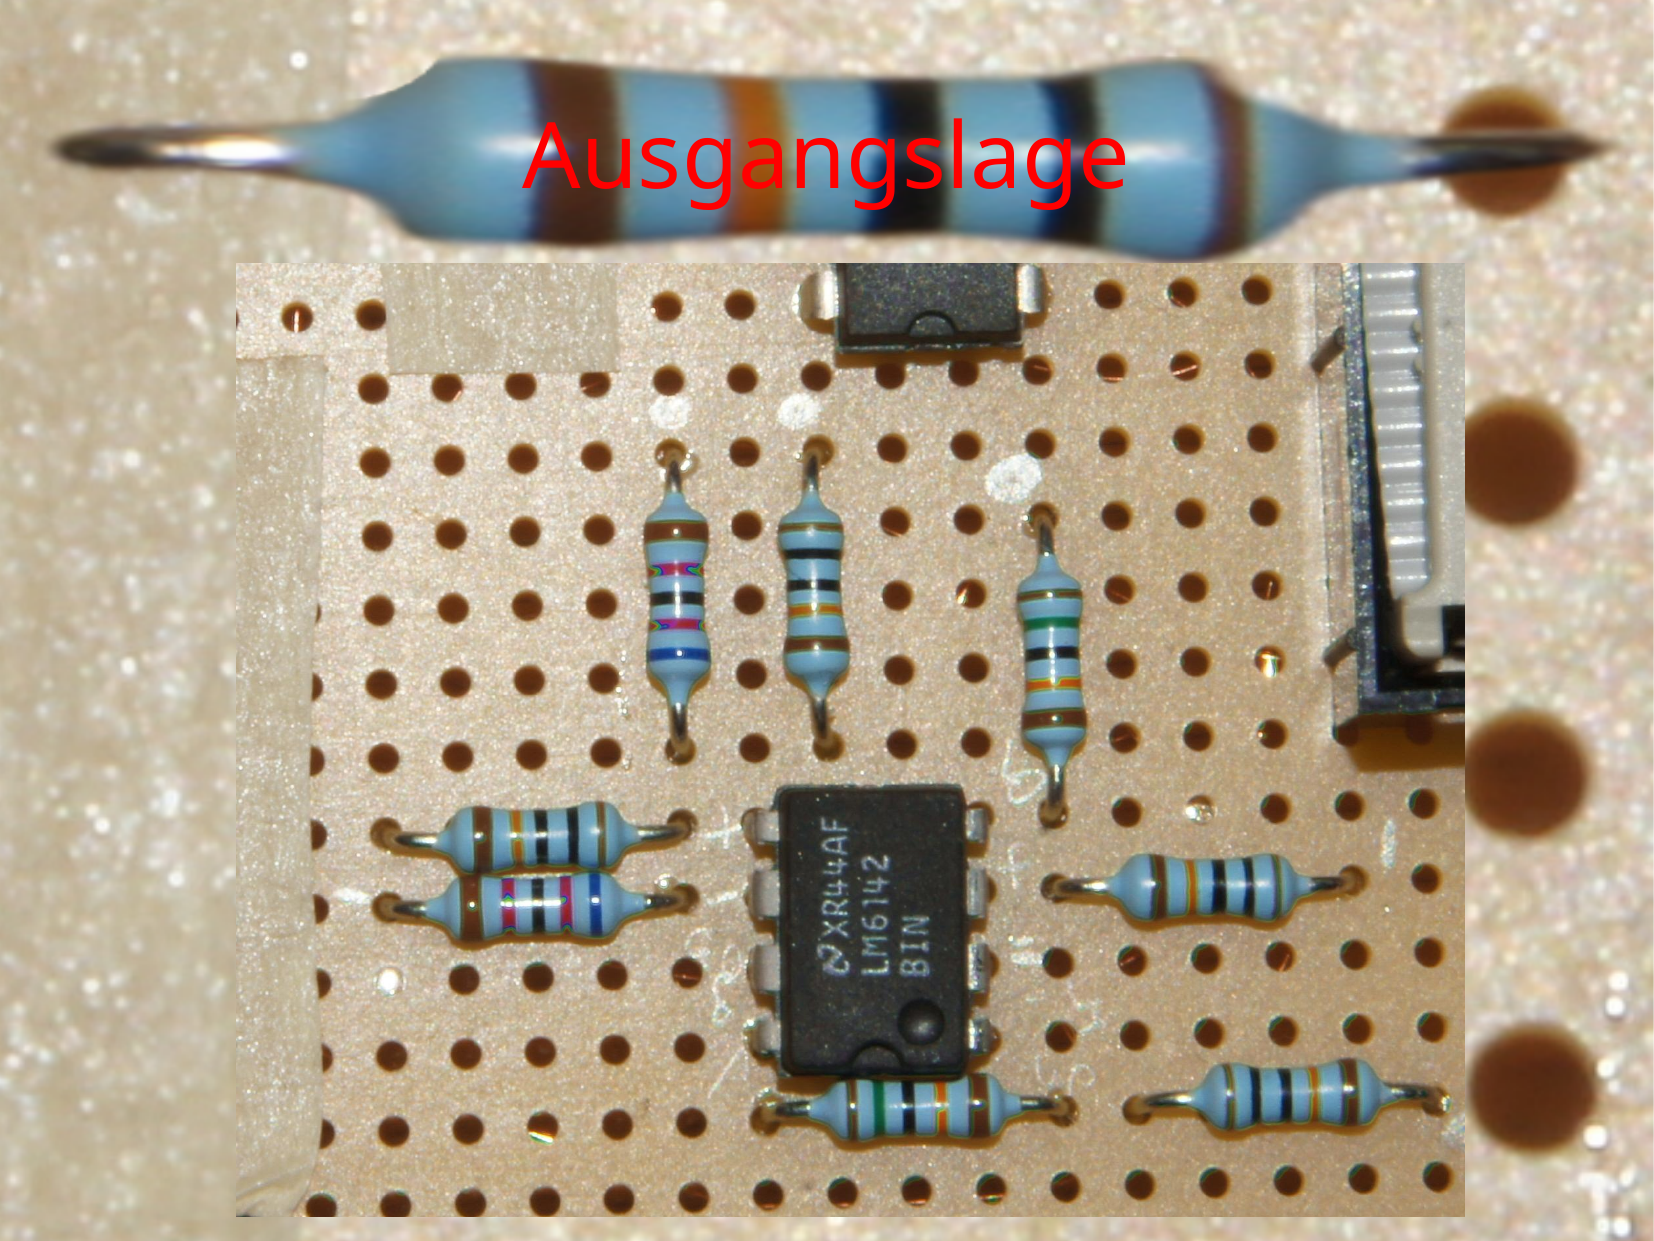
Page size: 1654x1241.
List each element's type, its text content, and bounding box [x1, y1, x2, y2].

picture [0, 0, 1654, 1241]
title Ausgangslage [82, 49, 1571, 257]
